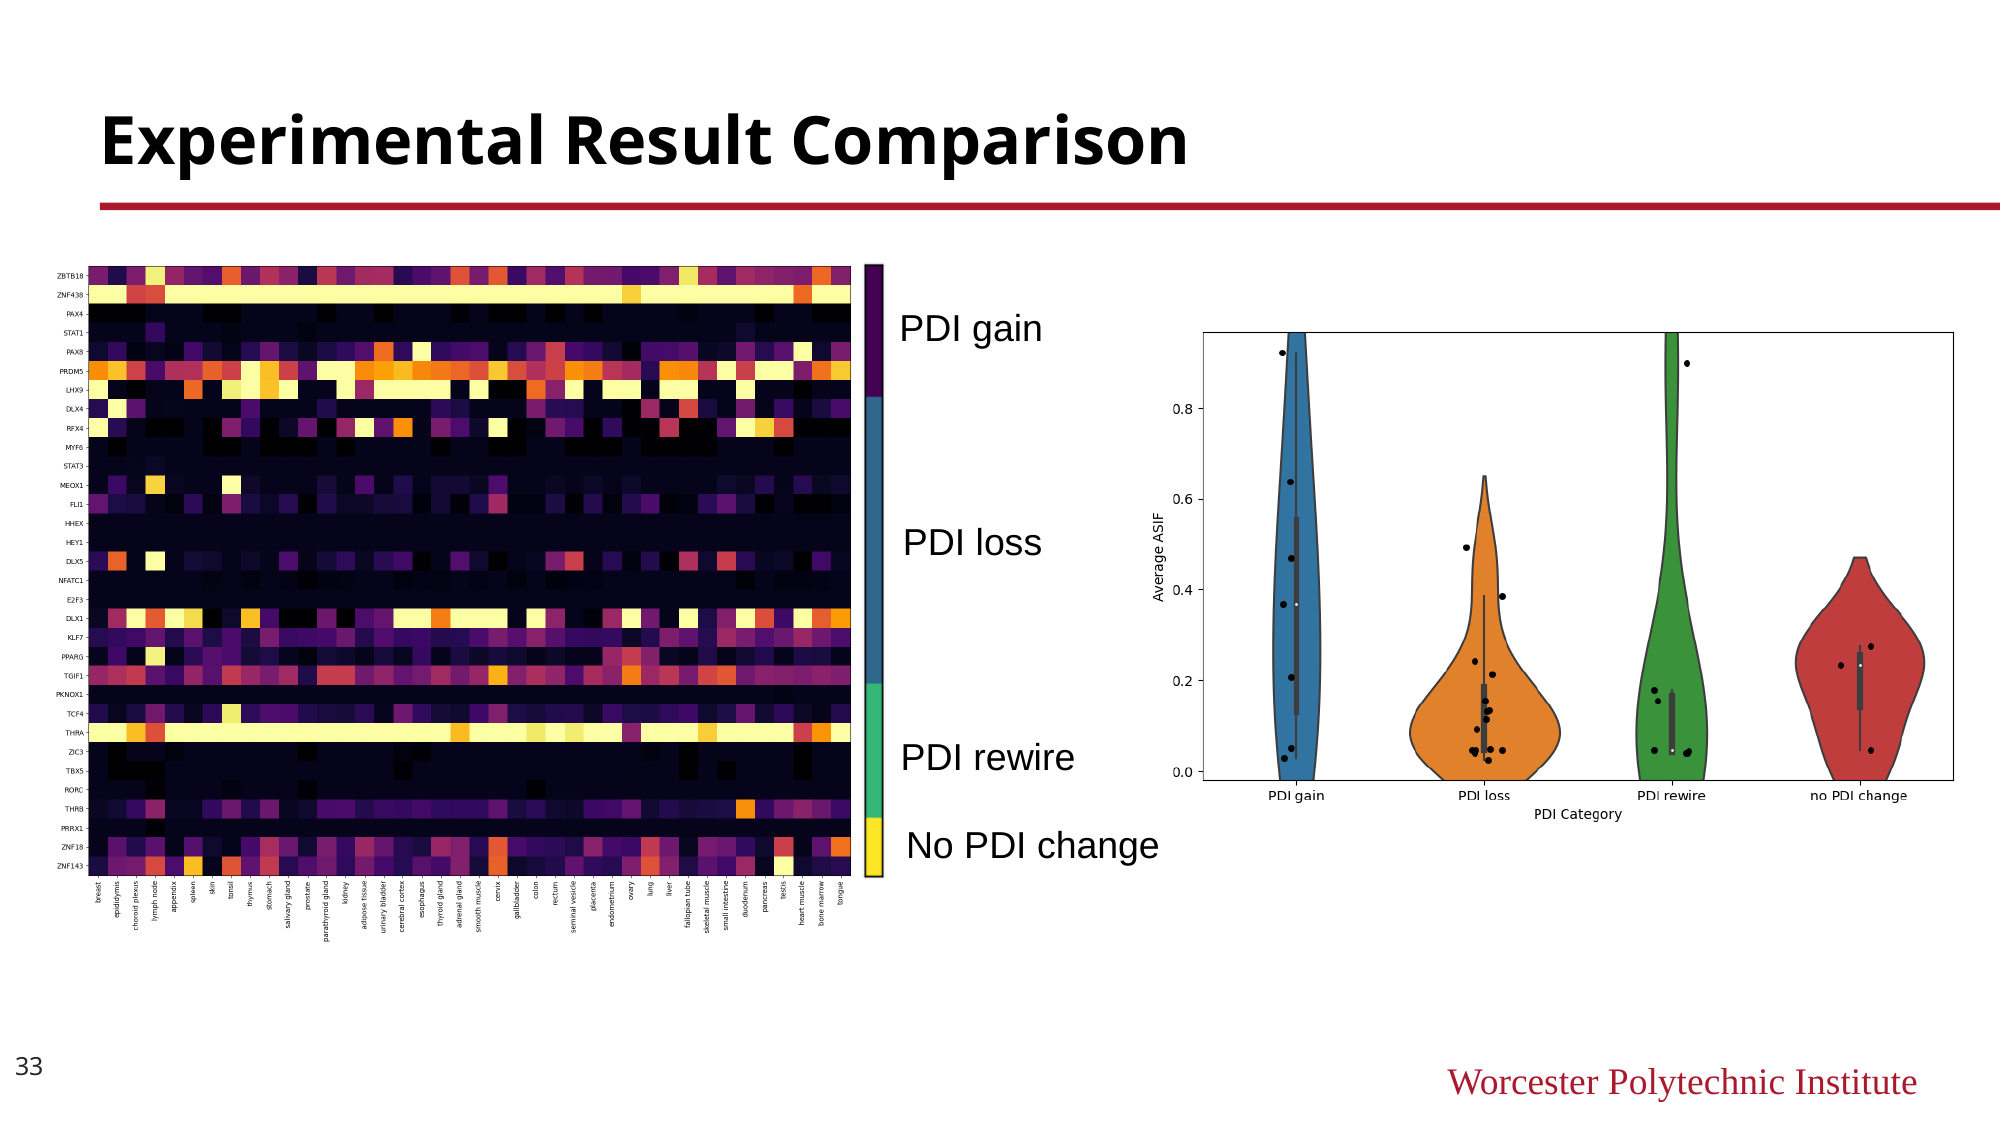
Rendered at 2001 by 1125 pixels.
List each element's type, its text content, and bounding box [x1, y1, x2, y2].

text_box PDI rewire [898, 728, 1091, 786]
text_box PDI loss [898, 514, 1058, 571]
picture [51, 248, 898, 947]
title Experimental Result Comparison [99, 93, 1900, 184]
text_box No PDI change [898, 817, 1176, 874]
picture [1143, 322, 1962, 831]
text_box PDI gain [898, 299, 1059, 357]
